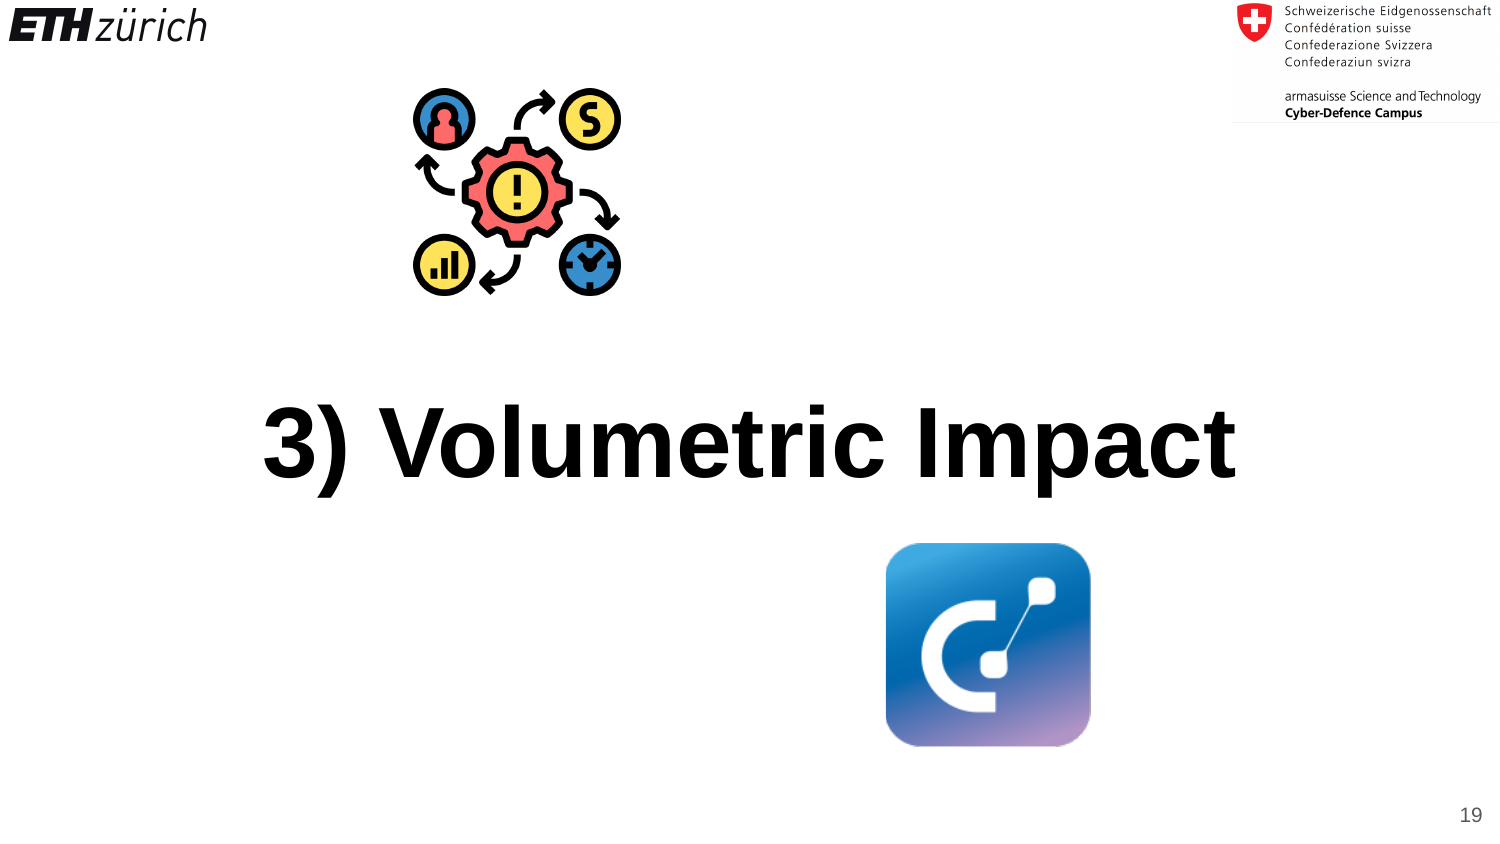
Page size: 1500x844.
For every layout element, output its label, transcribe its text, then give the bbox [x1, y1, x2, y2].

picture [413, 88, 621, 296]
picture [1232, 0, 1500, 123]
text_box 3) Volumetric Impact [0, 236, 1500, 650]
picture [885, 543, 1105, 762]
picture [8, 8, 207, 42]
